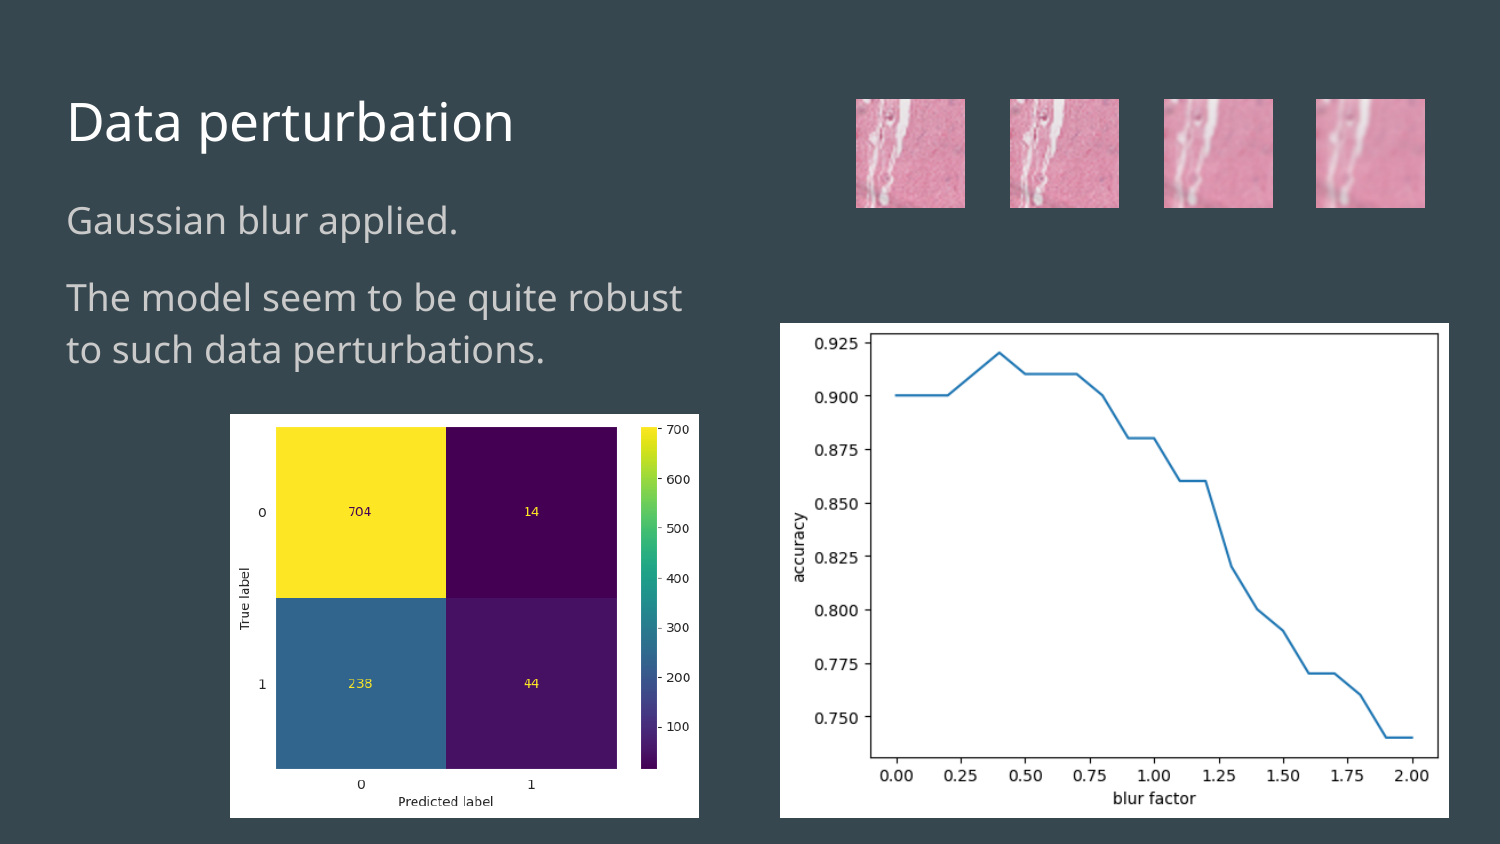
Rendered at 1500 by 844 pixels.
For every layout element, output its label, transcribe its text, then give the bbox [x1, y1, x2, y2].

picture [780, 323, 1449, 818]
picture [856, 99, 965, 208]
list Gaussian blur applied. The model seem to be quite robust to such data perturbations. [51, 175, 699, 438]
picture [1316, 99, 1425, 208]
picture [1010, 99, 1119, 208]
title Data perturbation [51, 72, 1449, 167]
picture [1164, 99, 1273, 208]
picture [230, 414, 699, 818]
